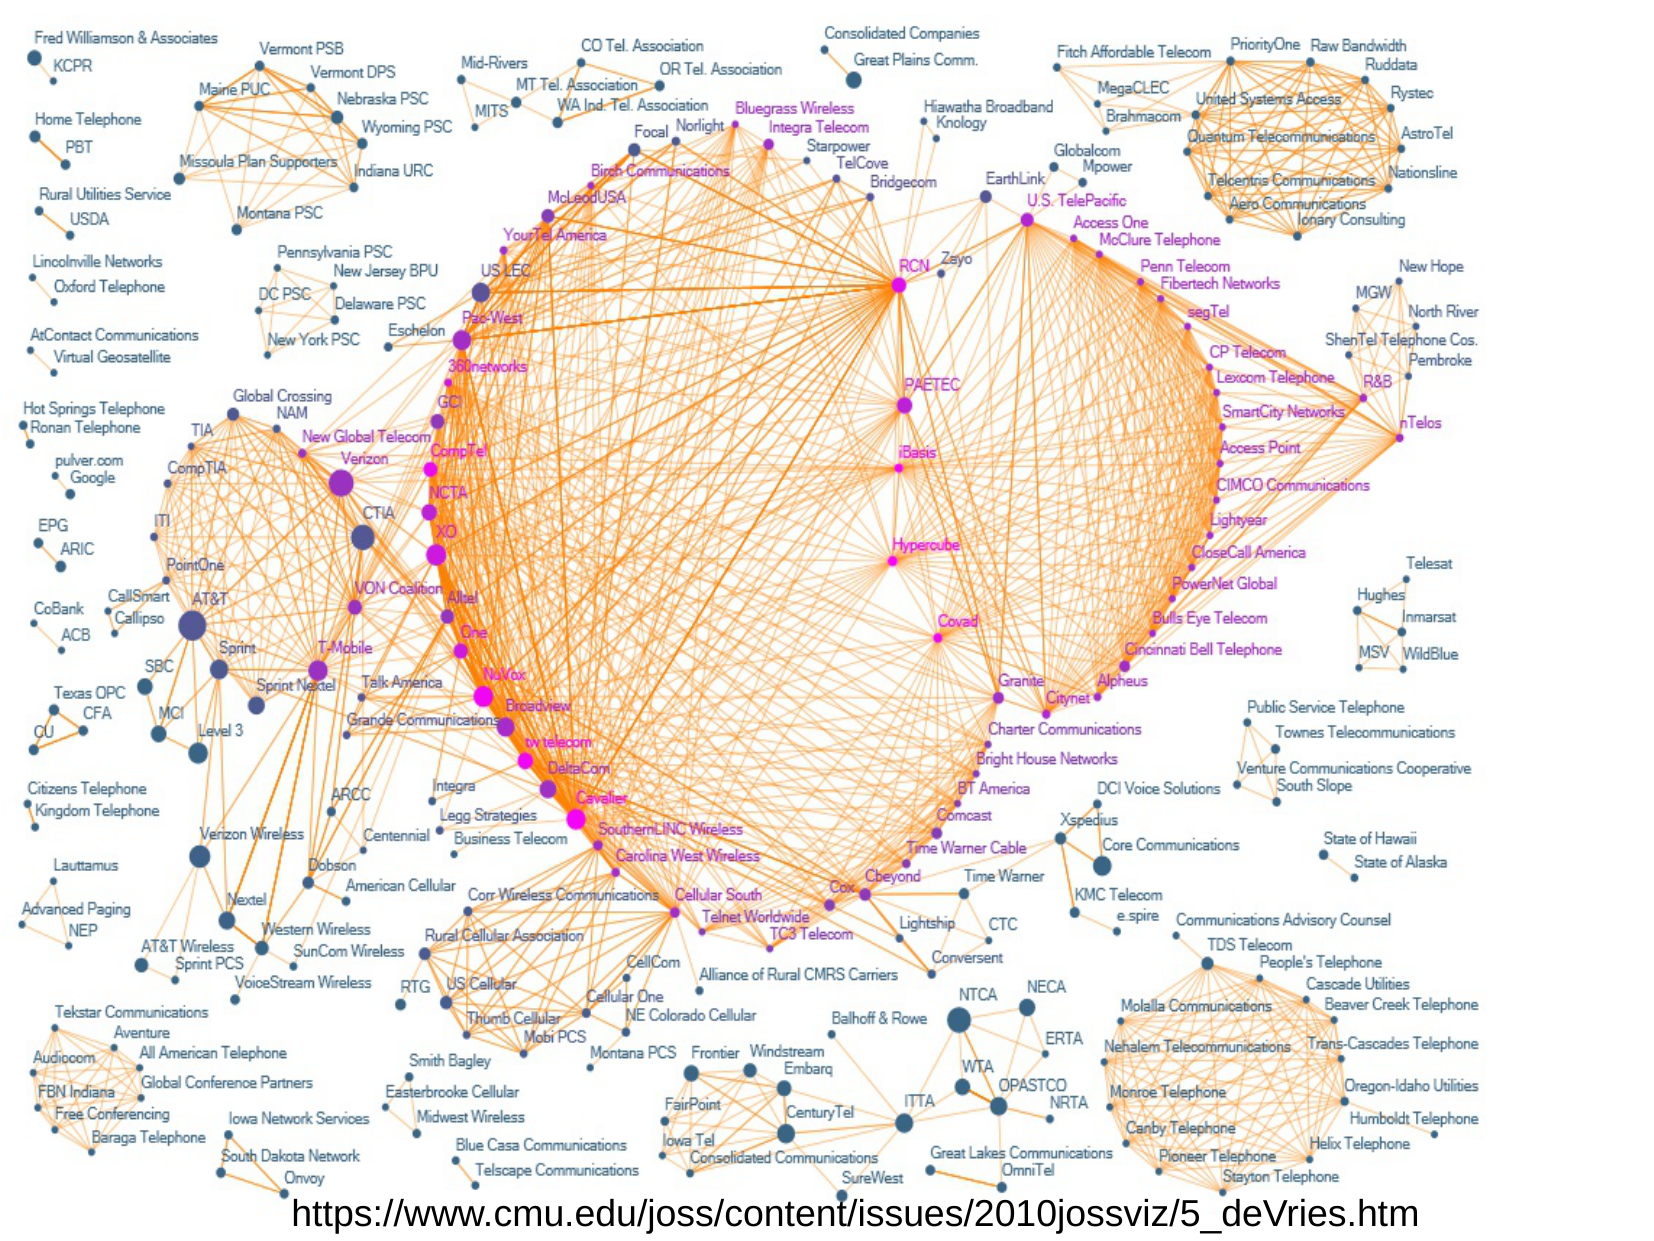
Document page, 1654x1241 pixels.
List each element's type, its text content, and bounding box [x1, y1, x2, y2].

picture [3, 14, 1486, 1216]
text_box https://www.cmu.edu/joss/content/issues/2010jossviz/5_deVries.htm [276, 1185, 1441, 1241]
